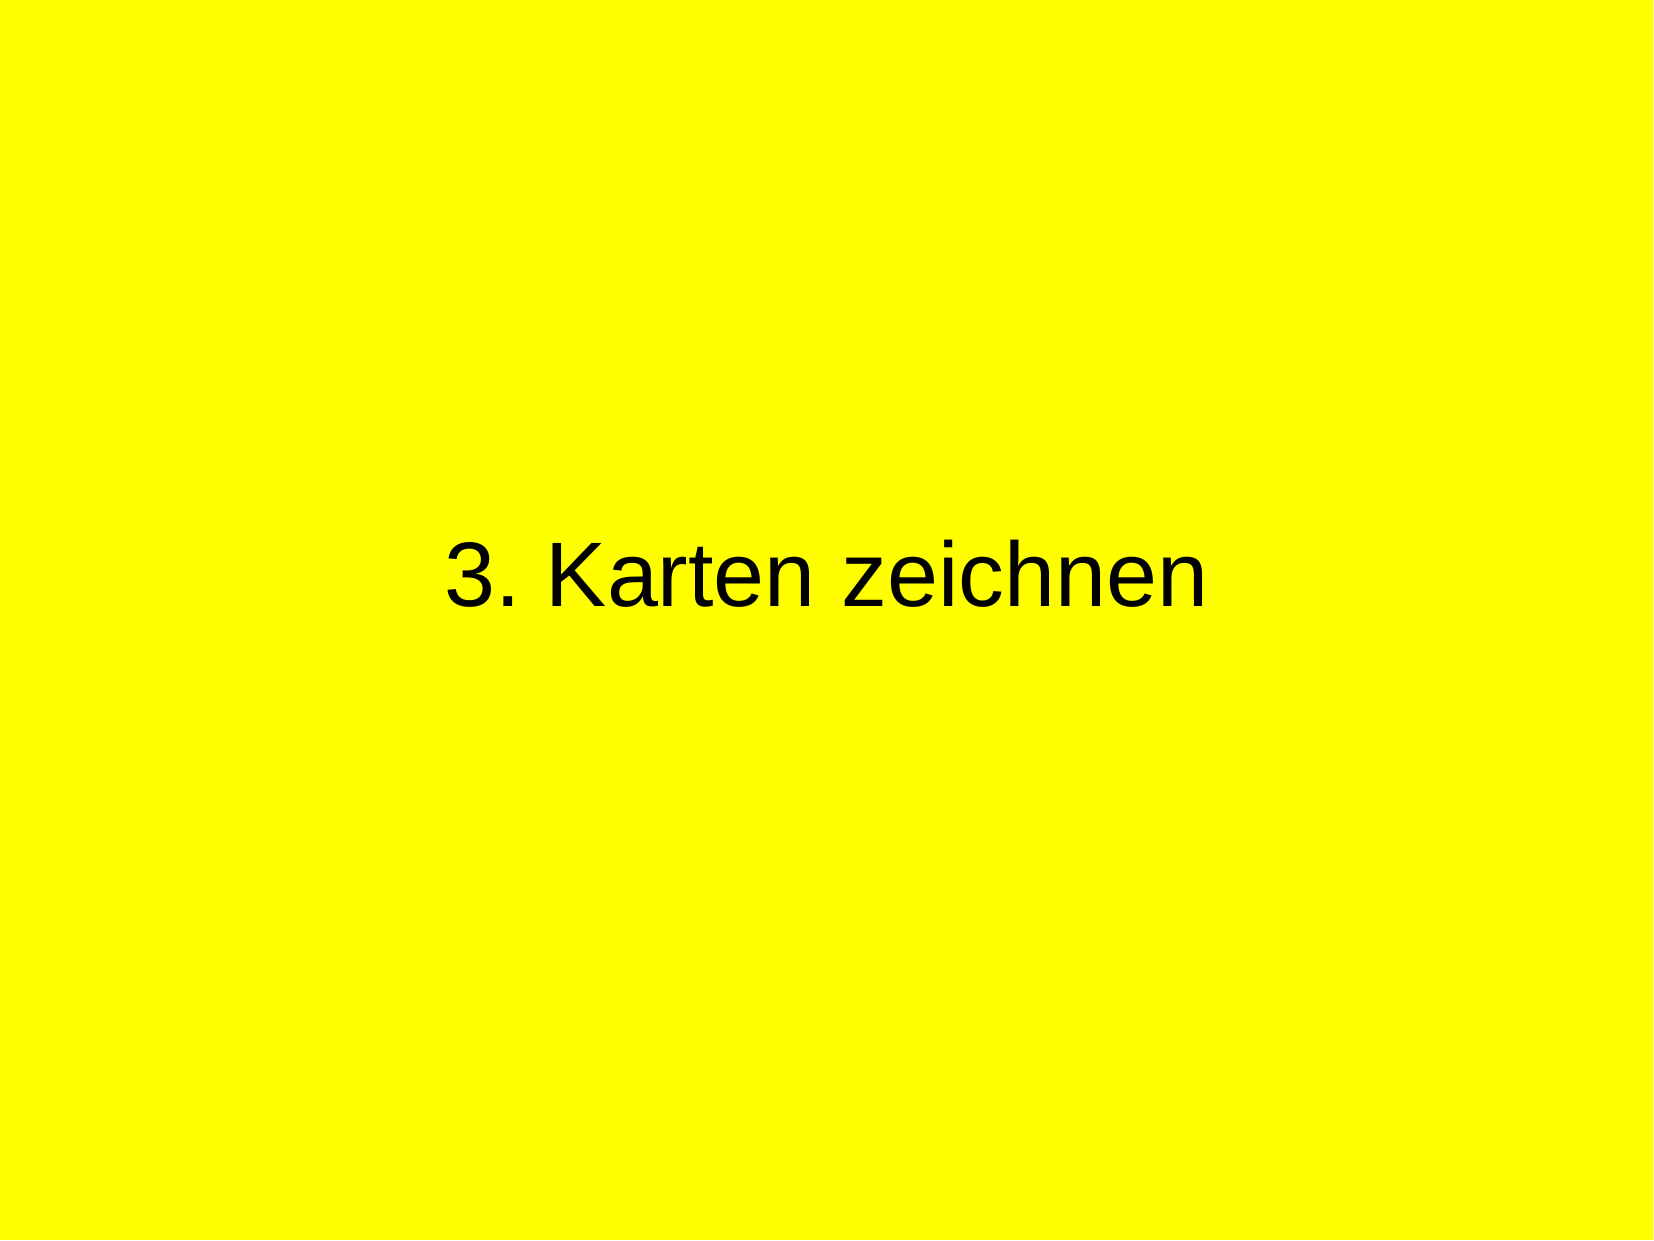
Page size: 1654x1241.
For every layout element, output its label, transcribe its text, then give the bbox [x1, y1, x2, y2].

title 3. Karten zeichnen [82, 56, 1571, 1093]
